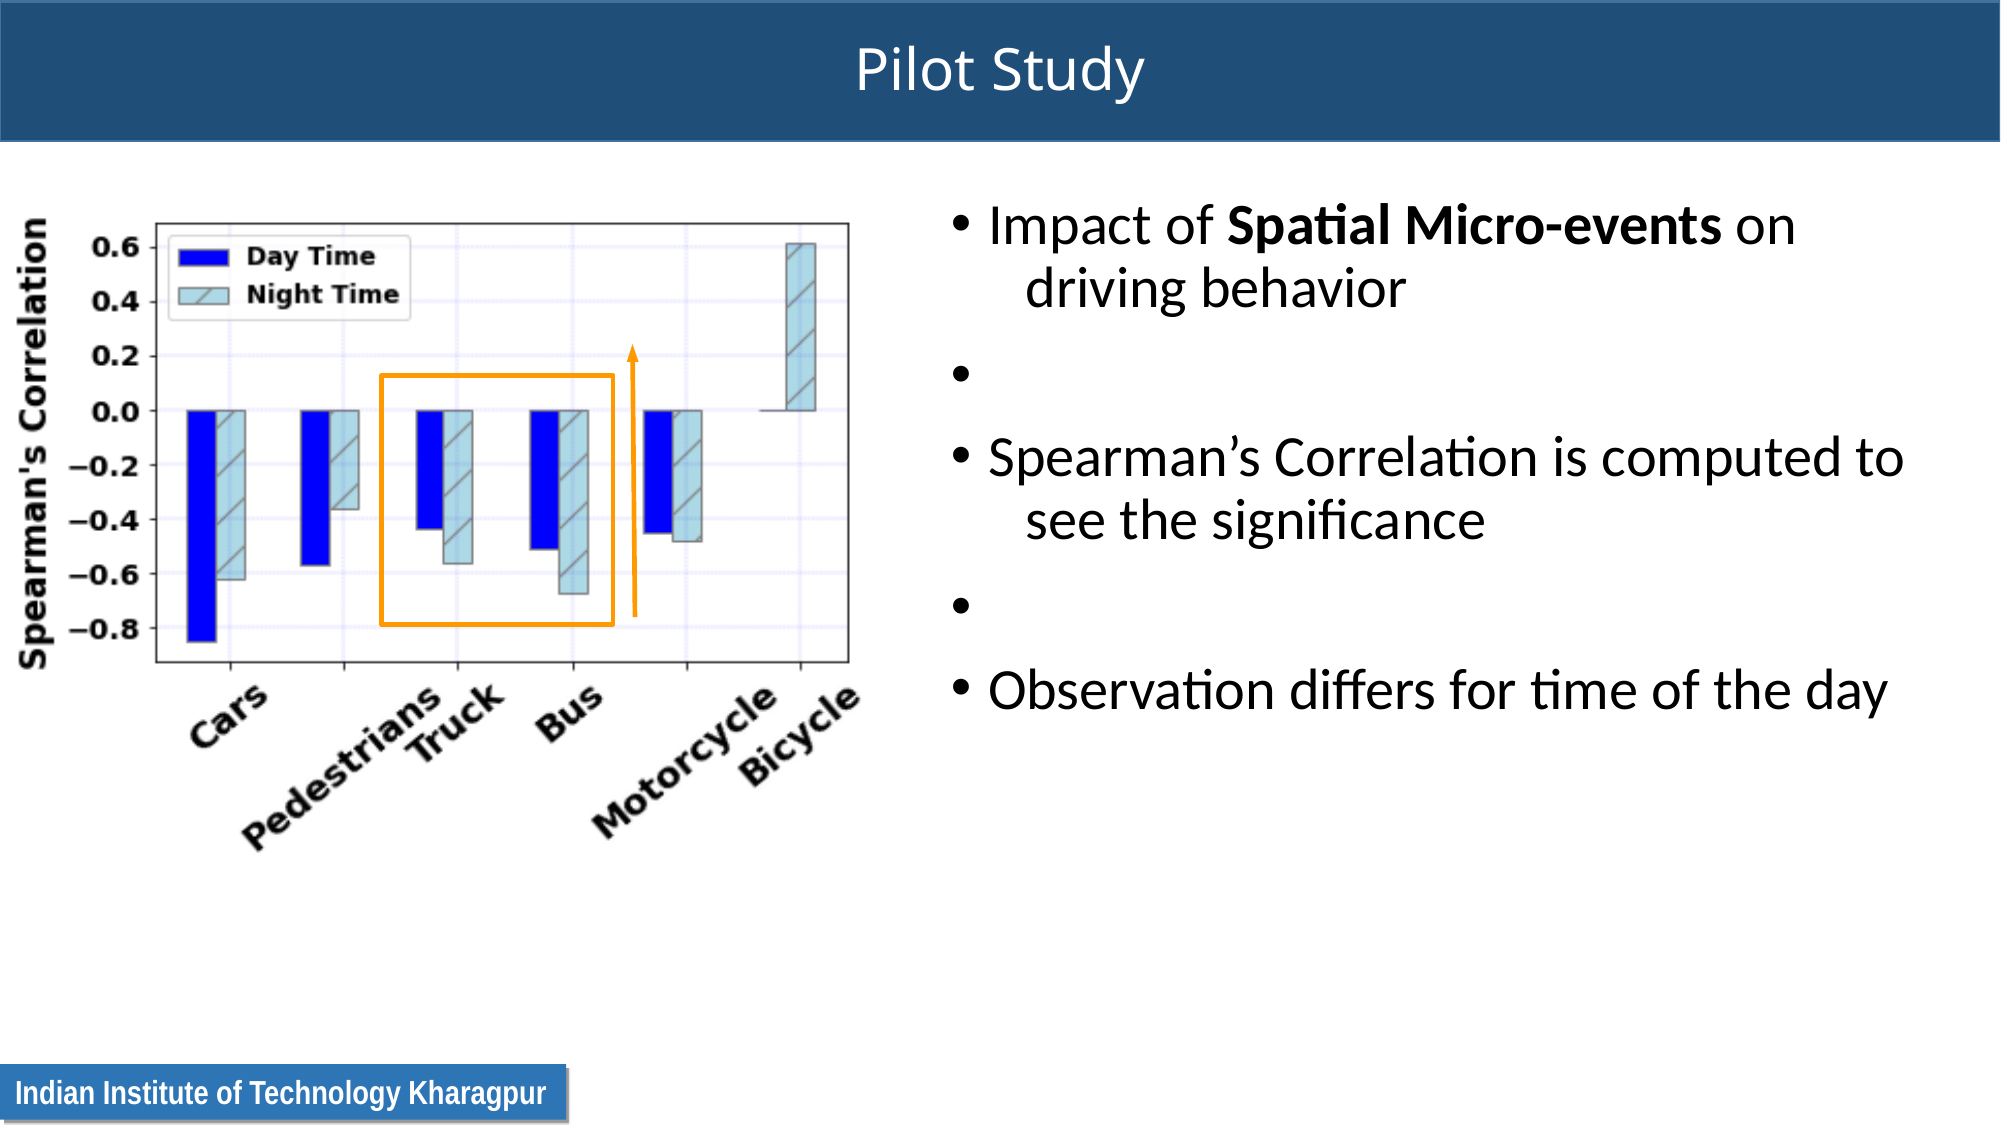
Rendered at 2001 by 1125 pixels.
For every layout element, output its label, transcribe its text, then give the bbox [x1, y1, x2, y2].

list Impact of Spatial Micro-events on driving behavior Spearman’s Correlation is computed to see the significance Observation differs for time of the day [935, 186, 1974, 1065]
title Pilot Study [0, 1, 2000, 141]
picture [5, 201, 883, 873]
